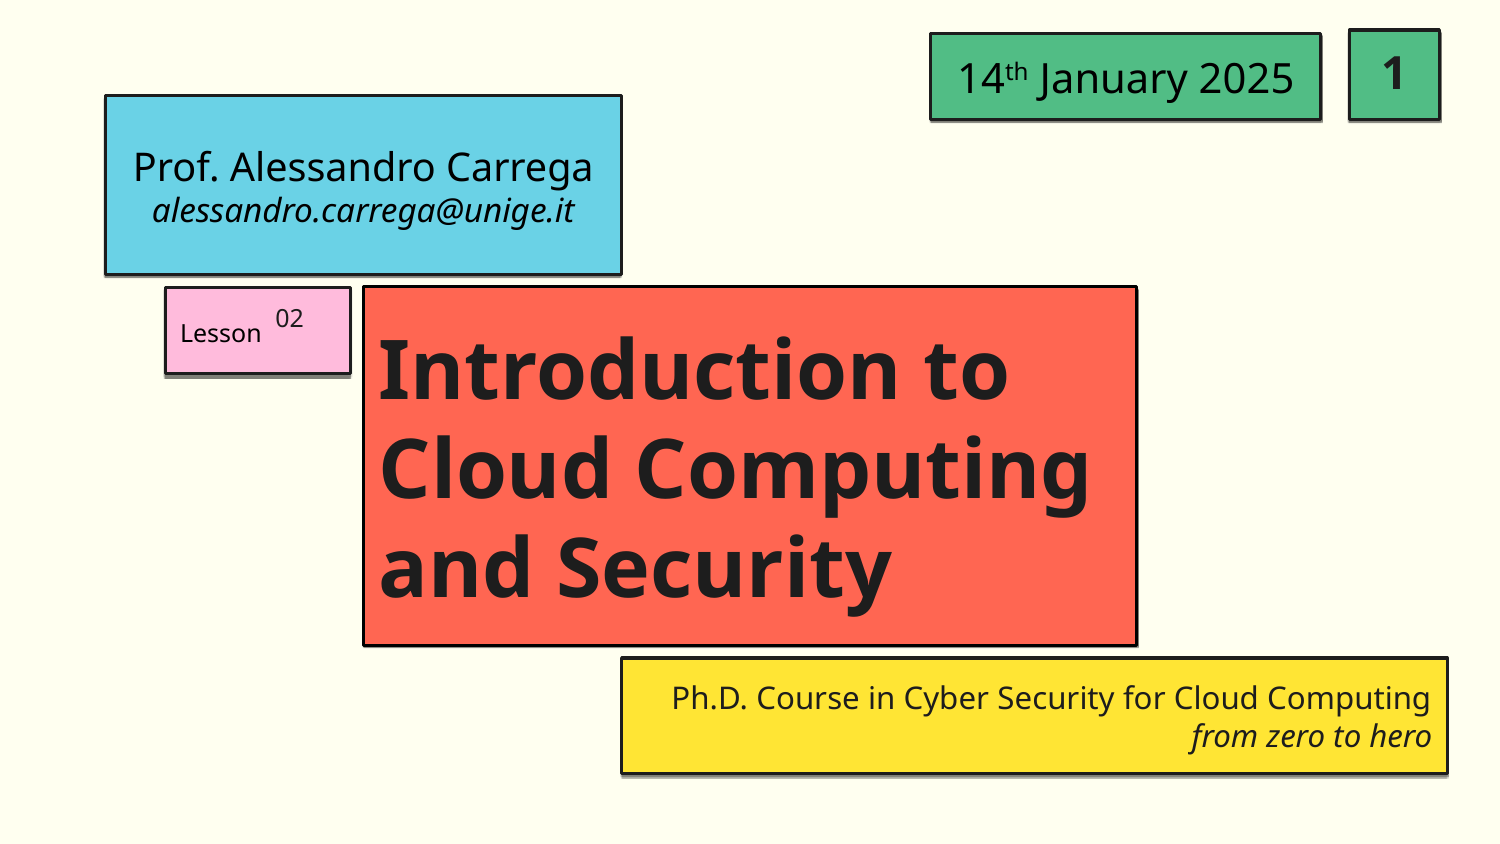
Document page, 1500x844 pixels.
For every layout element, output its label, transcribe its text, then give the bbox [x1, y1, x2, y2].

subtitle 02 [260, 287, 348, 374]
title Introduction to Cloud Computing and Security [363, 286, 1137, 646]
